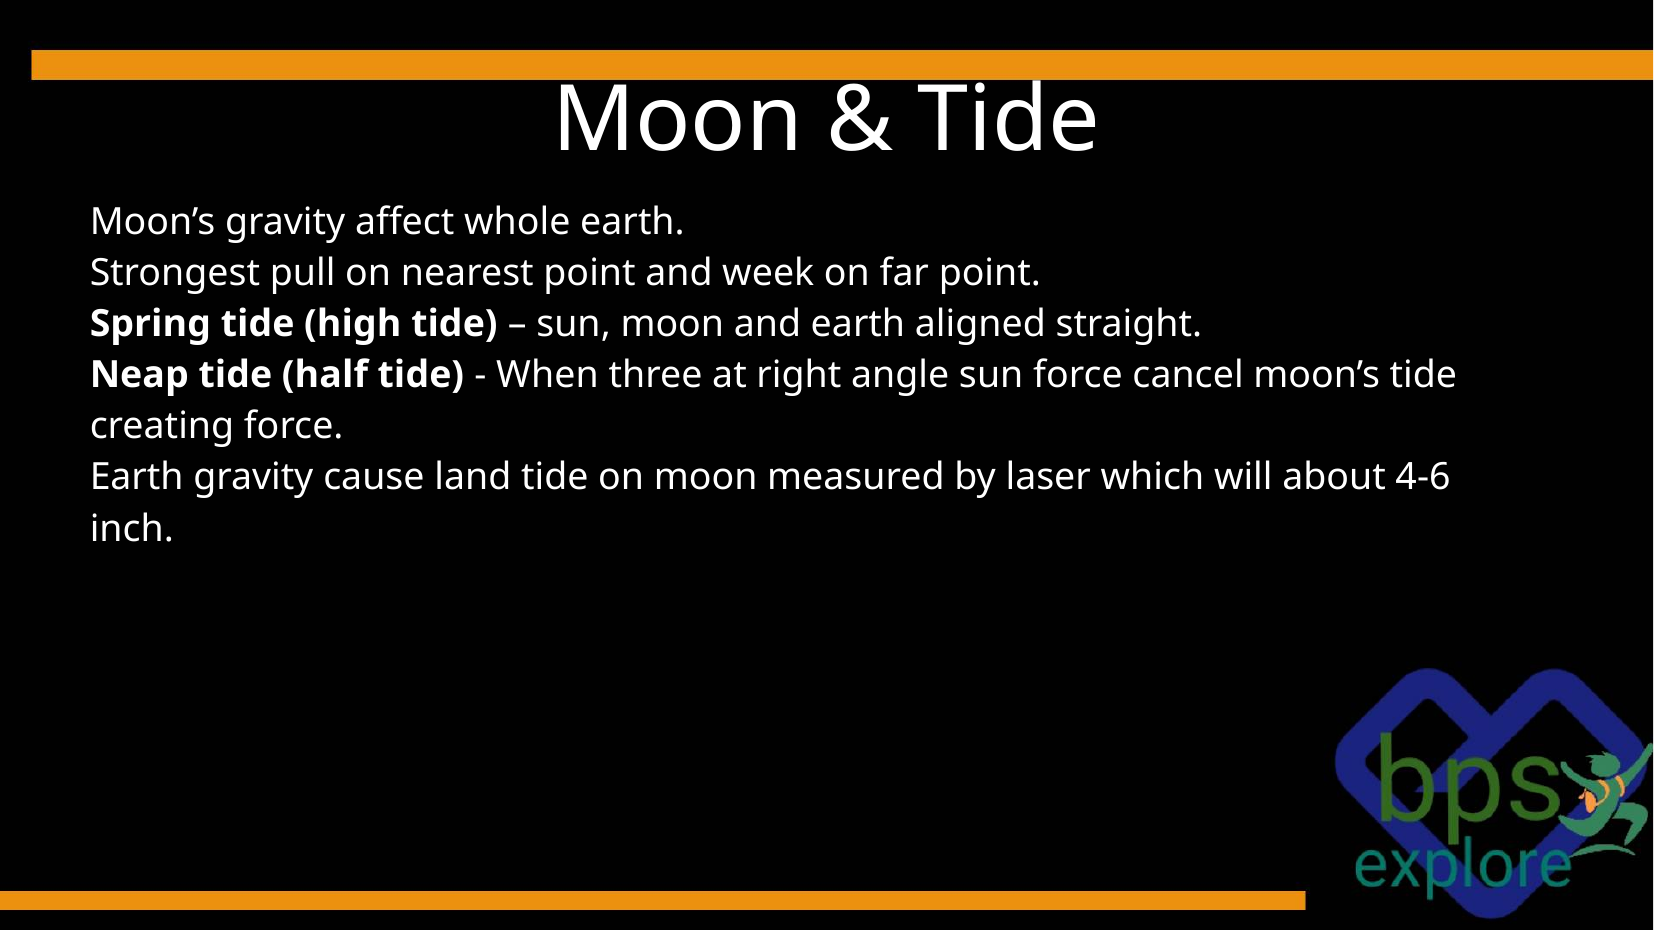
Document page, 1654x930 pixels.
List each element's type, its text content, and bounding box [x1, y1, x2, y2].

text_box Moon’s gravity affect whole earth. Strongest pull on nearest point and week on far point. Spring tide (high tide) – sun, moon and earth aligned straight. Neap tide (half tide) - When three at right angle sun force cancel moon’s tide creating force. Earth gravity cause land tide on moon measured by laser which will about 4-6 inch. [75, 187, 1538, 826]
picture [0, 0, 1654, 930]
title Moon & Tide [82, 37, 1571, 193]
